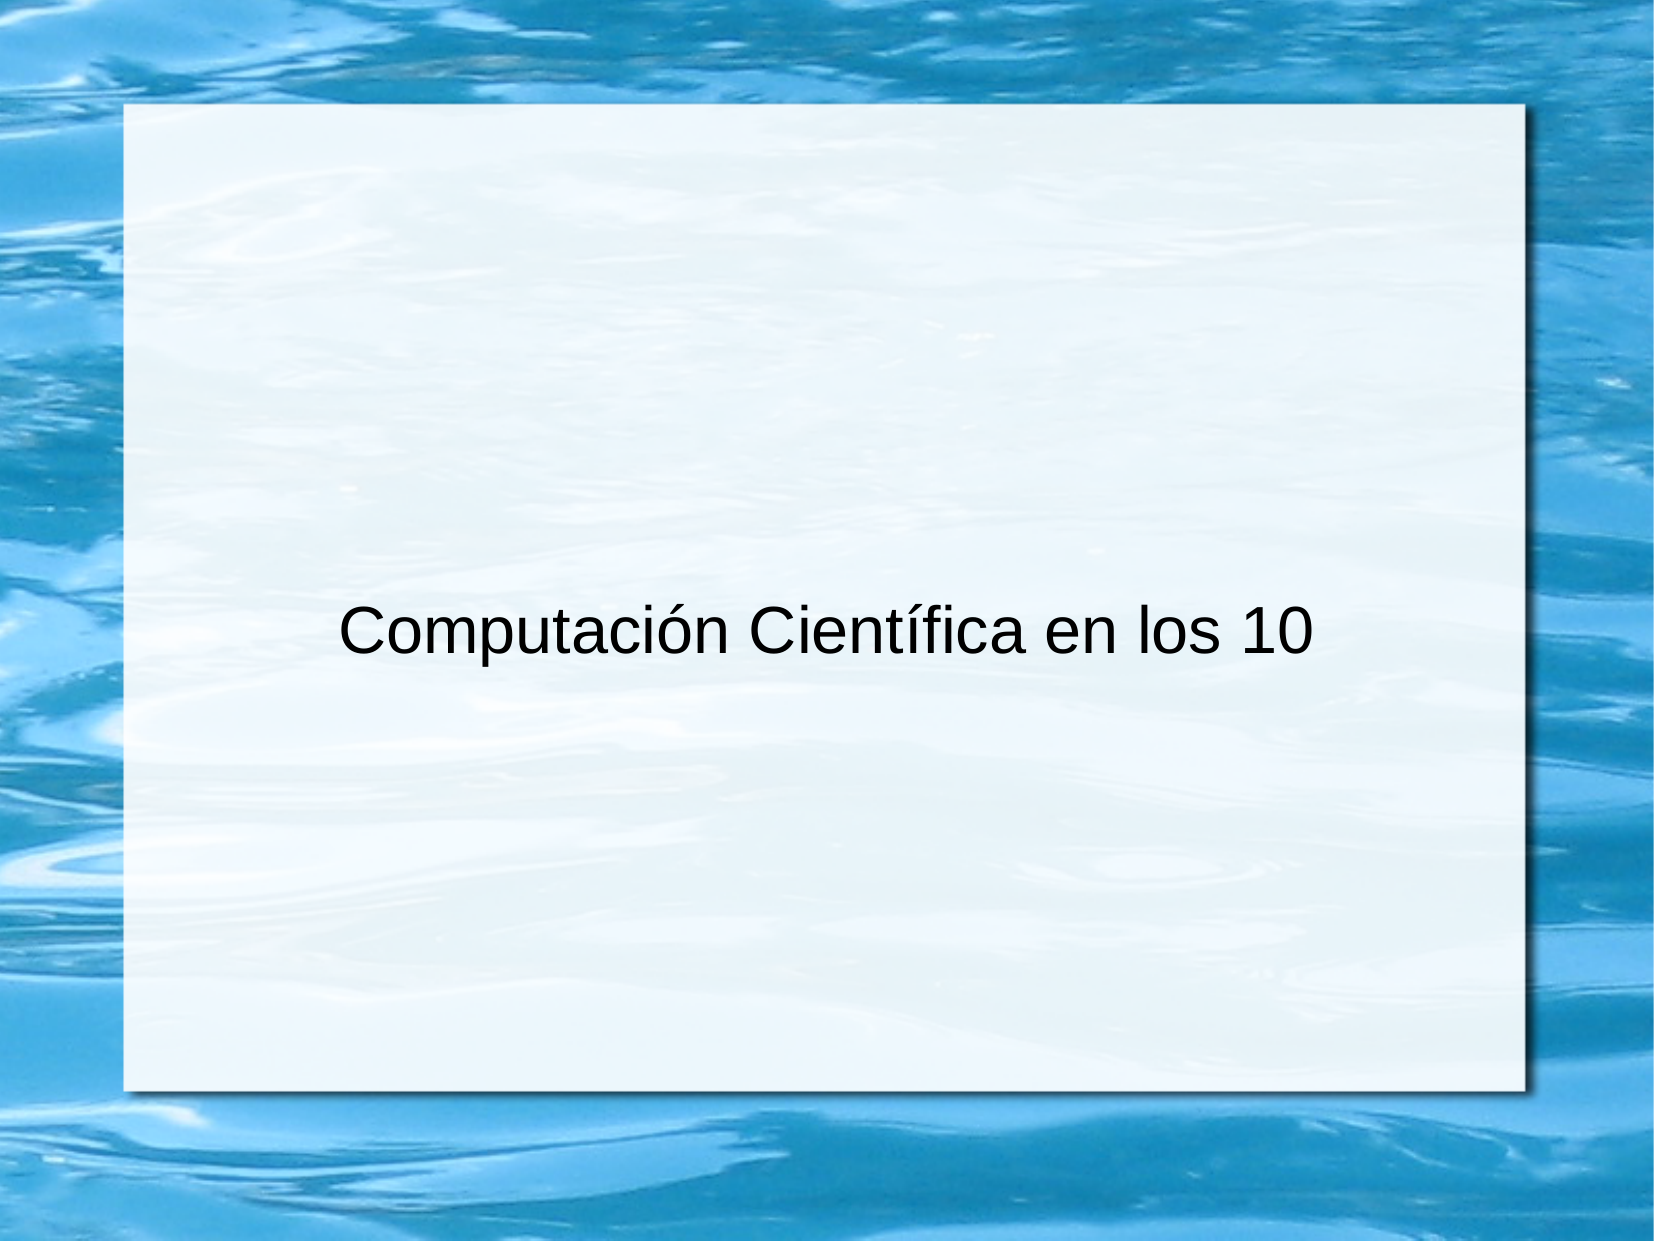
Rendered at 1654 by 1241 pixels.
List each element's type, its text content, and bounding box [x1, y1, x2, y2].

picture [0, 0, 1654, 1241]
subtitle Computación Científica en los 10 [147, 118, 1506, 1144]
